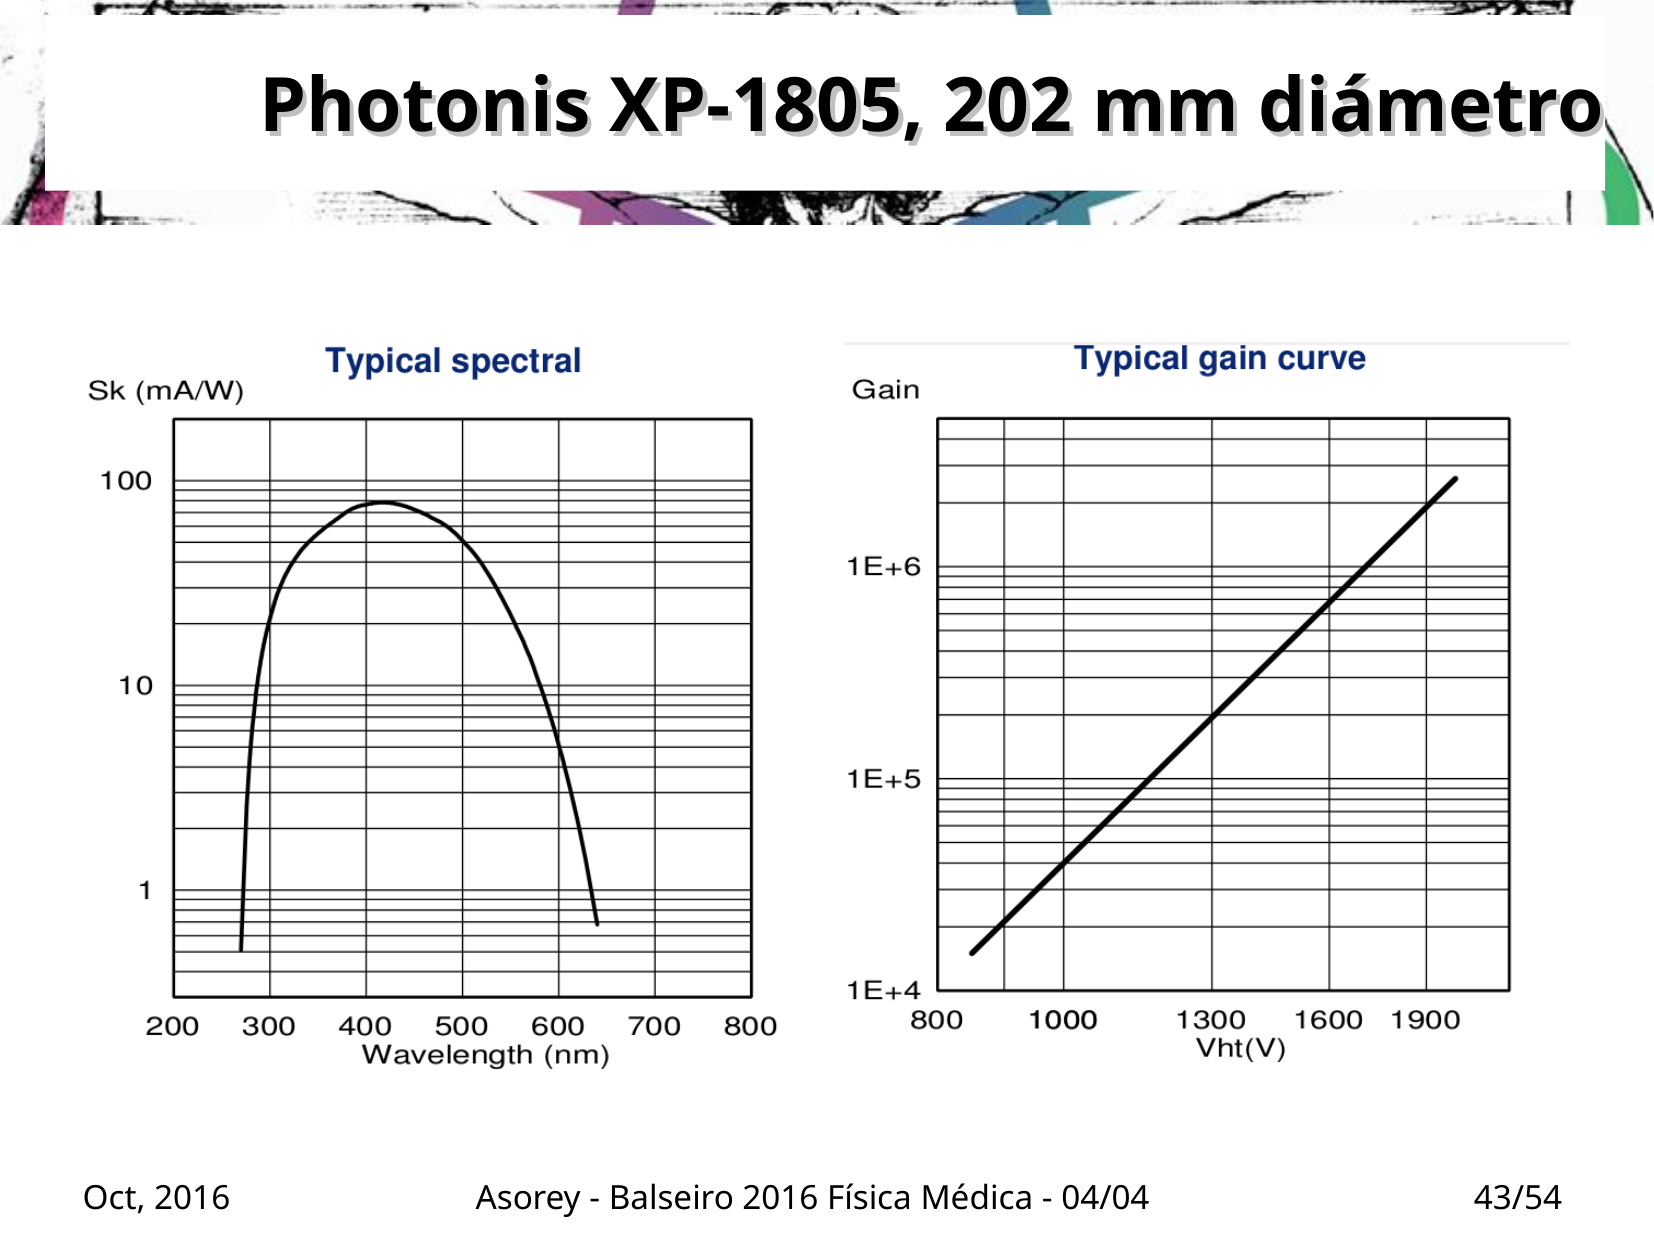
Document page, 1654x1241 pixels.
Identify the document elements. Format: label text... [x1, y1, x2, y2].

picture [0, 0, 1654, 225]
title Photonis XP-1805, 202 mm diámetro [45, 15, 1606, 191]
picture [844, 342, 1570, 1086]
picture [82, 336, 808, 1092]
